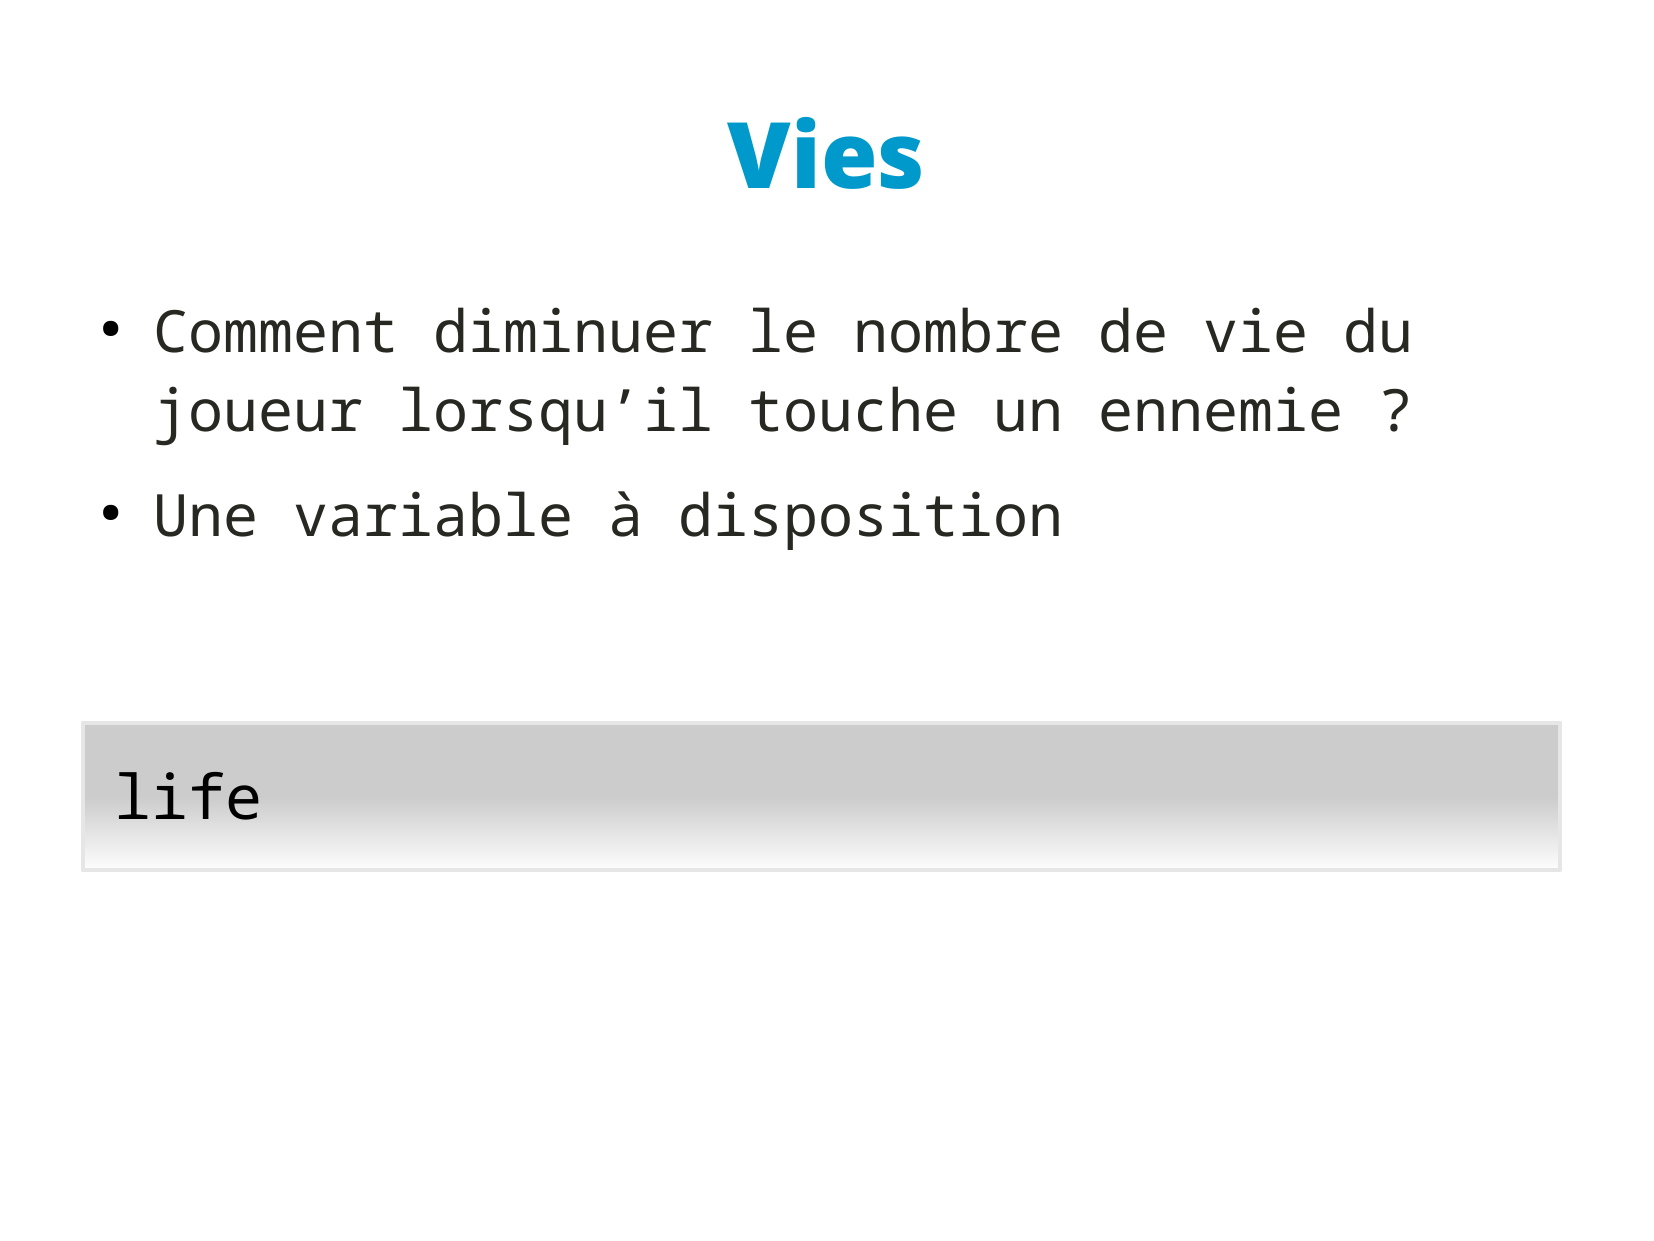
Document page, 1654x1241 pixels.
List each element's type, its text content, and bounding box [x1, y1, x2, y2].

list Comment diminuer le nombre de vie du joueur lorsqu’il touche un ennemie ? Une variable à disposition [82, 290, 1571, 1010]
title Vies [82, 49, 1571, 257]
list life [82, 722, 1561, 871]
